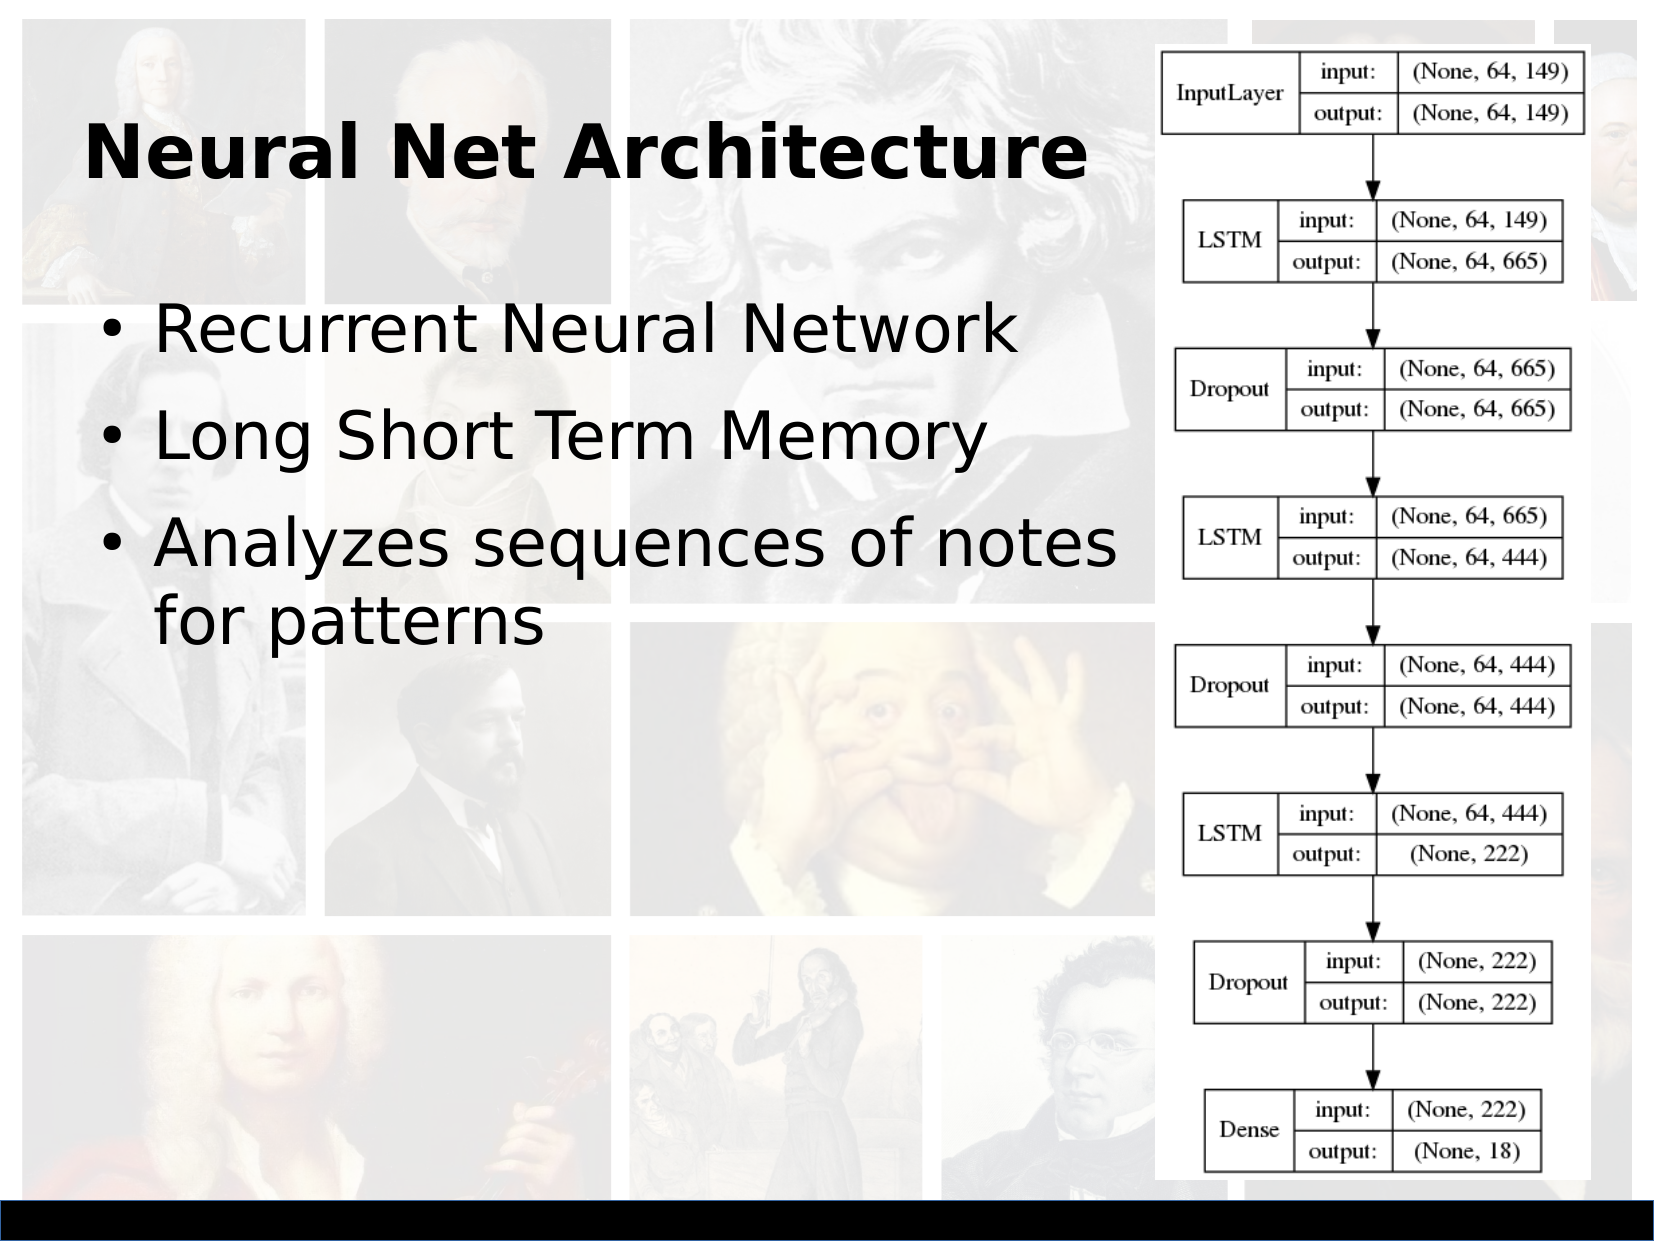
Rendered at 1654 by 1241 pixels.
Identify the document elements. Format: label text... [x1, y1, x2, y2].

list Recurrent Neural Network Long Short Term Memory Analyzes sequences of notes for patterns [82, 290, 1131, 1126]
picture [1155, 44, 1591, 1180]
title Neural Net Architecture [82, 49, 1155, 257]
